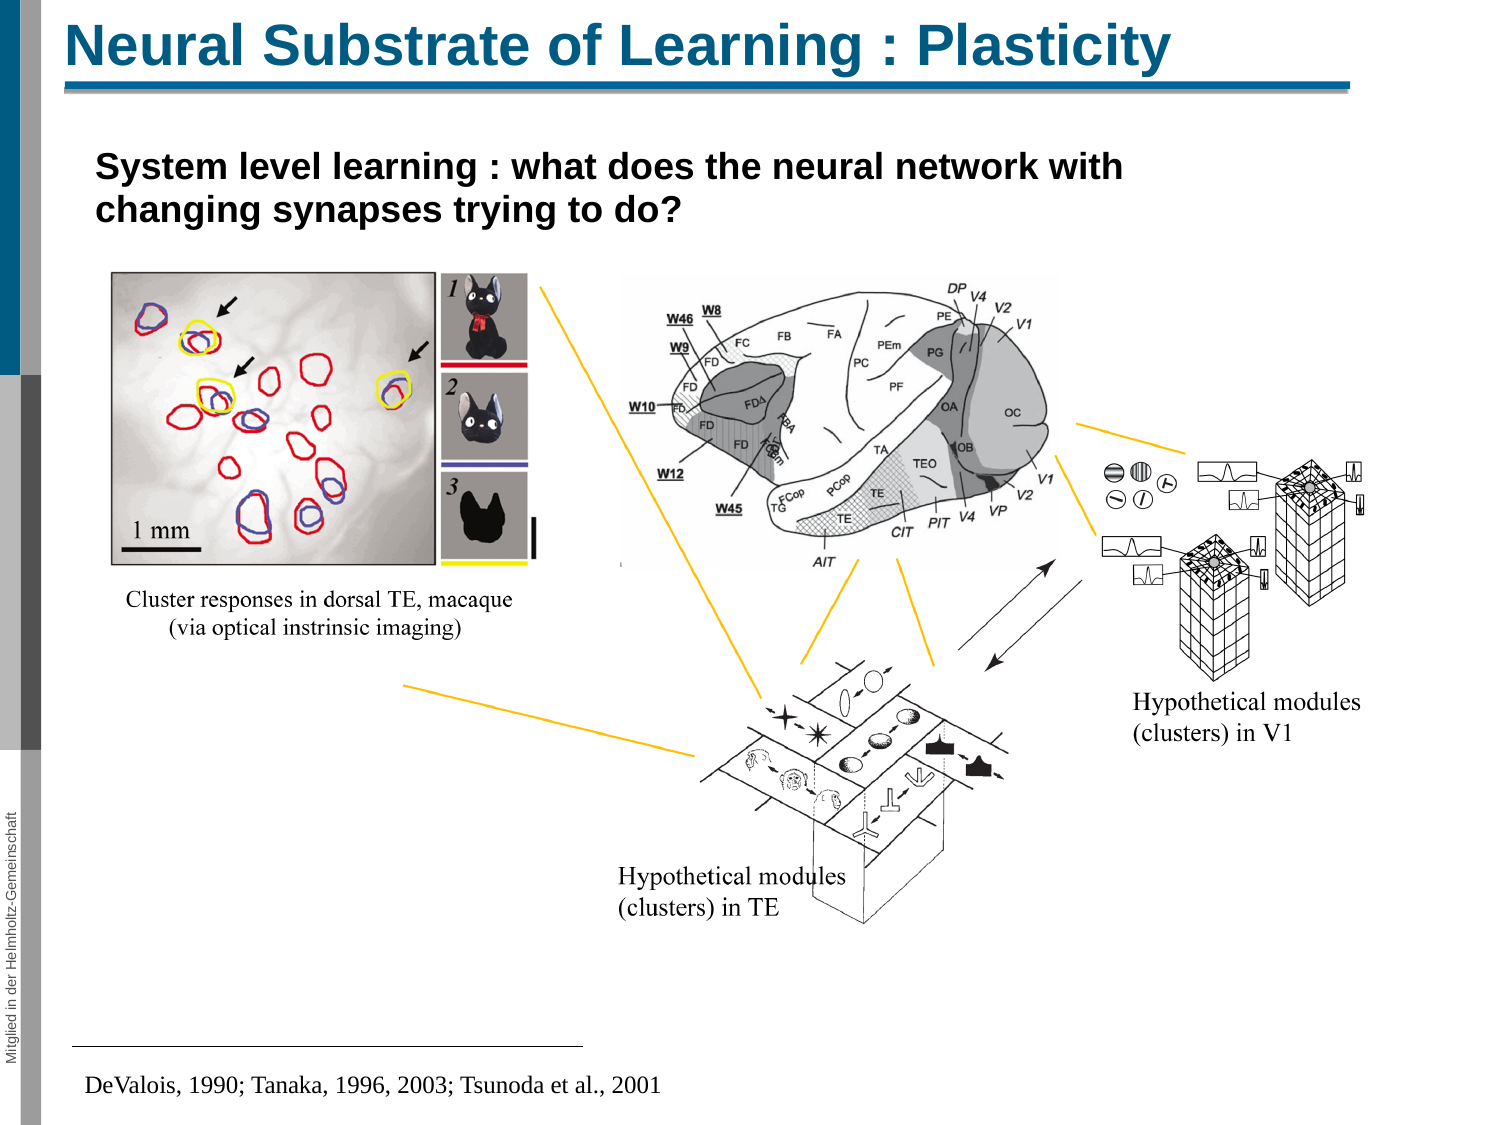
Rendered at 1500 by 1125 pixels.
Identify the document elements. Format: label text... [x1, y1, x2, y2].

text_box System level learning : what does the neural network with changing synapses trying to do? [80, 138, 1270, 238]
picture [106, 267, 1367, 926]
text_box Neural Substrate of Learning : Plasticity [64, 7, 1440, 102]
text_box DeValois, 1990; Tanaka, 1996, 2003; Tsunoda et al., 2001 [69, 1061, 784, 1106]
